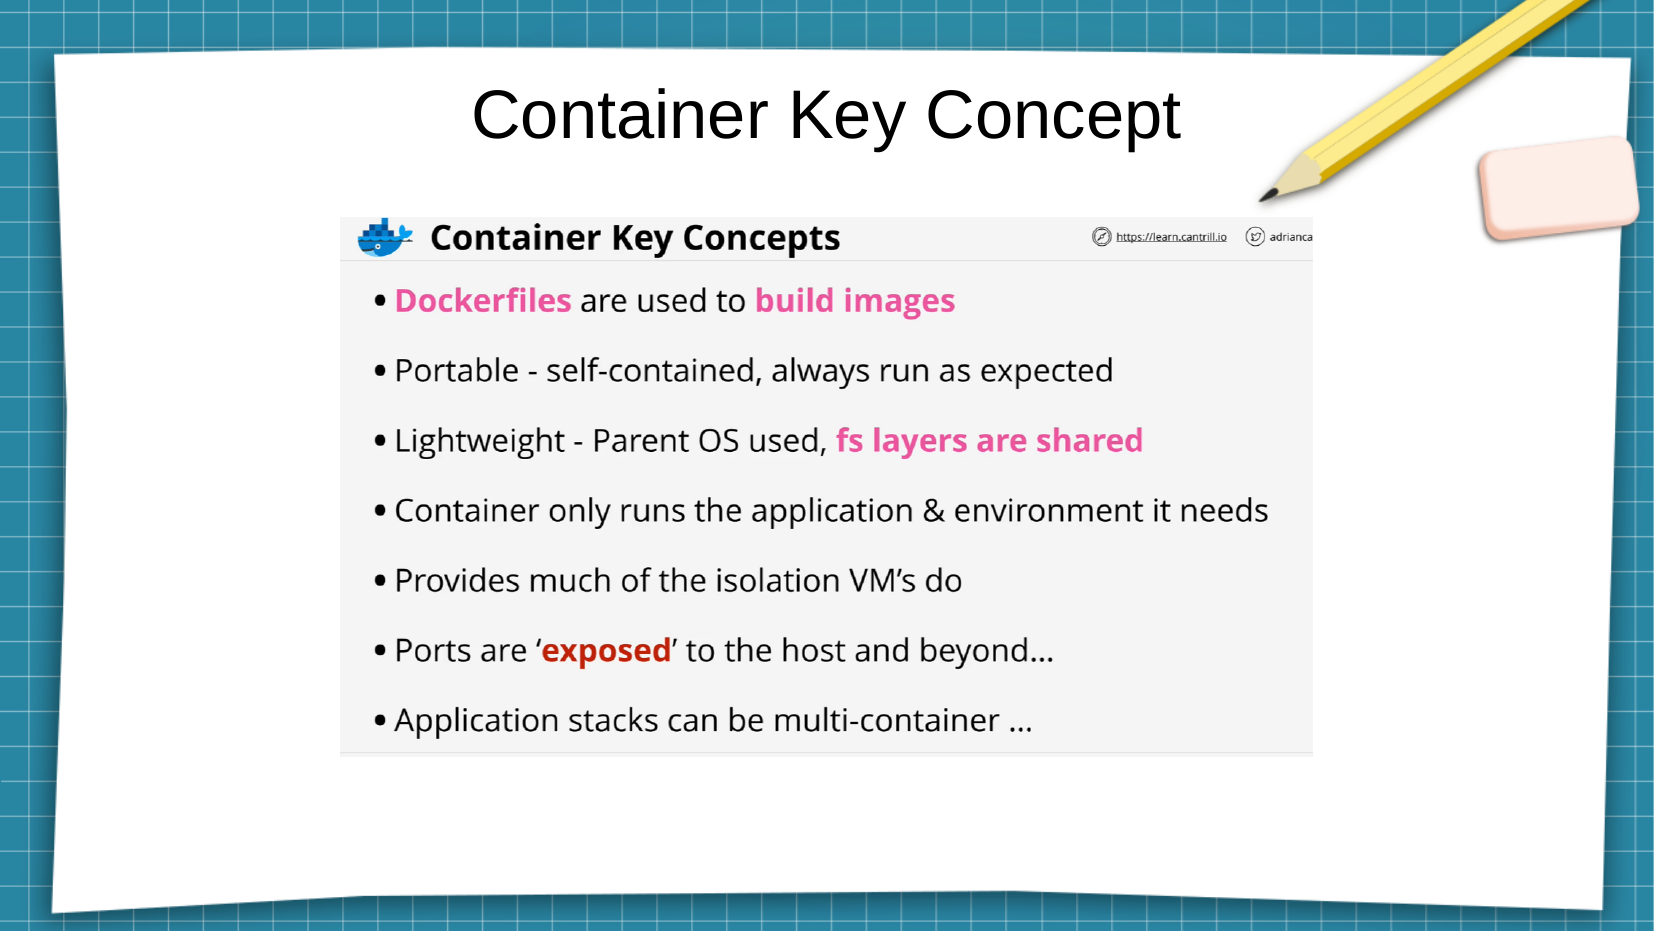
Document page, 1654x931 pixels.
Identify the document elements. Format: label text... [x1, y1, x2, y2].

title Container Key Concept [82, 37, 1571, 193]
picture [0, 0, 1654, 931]
